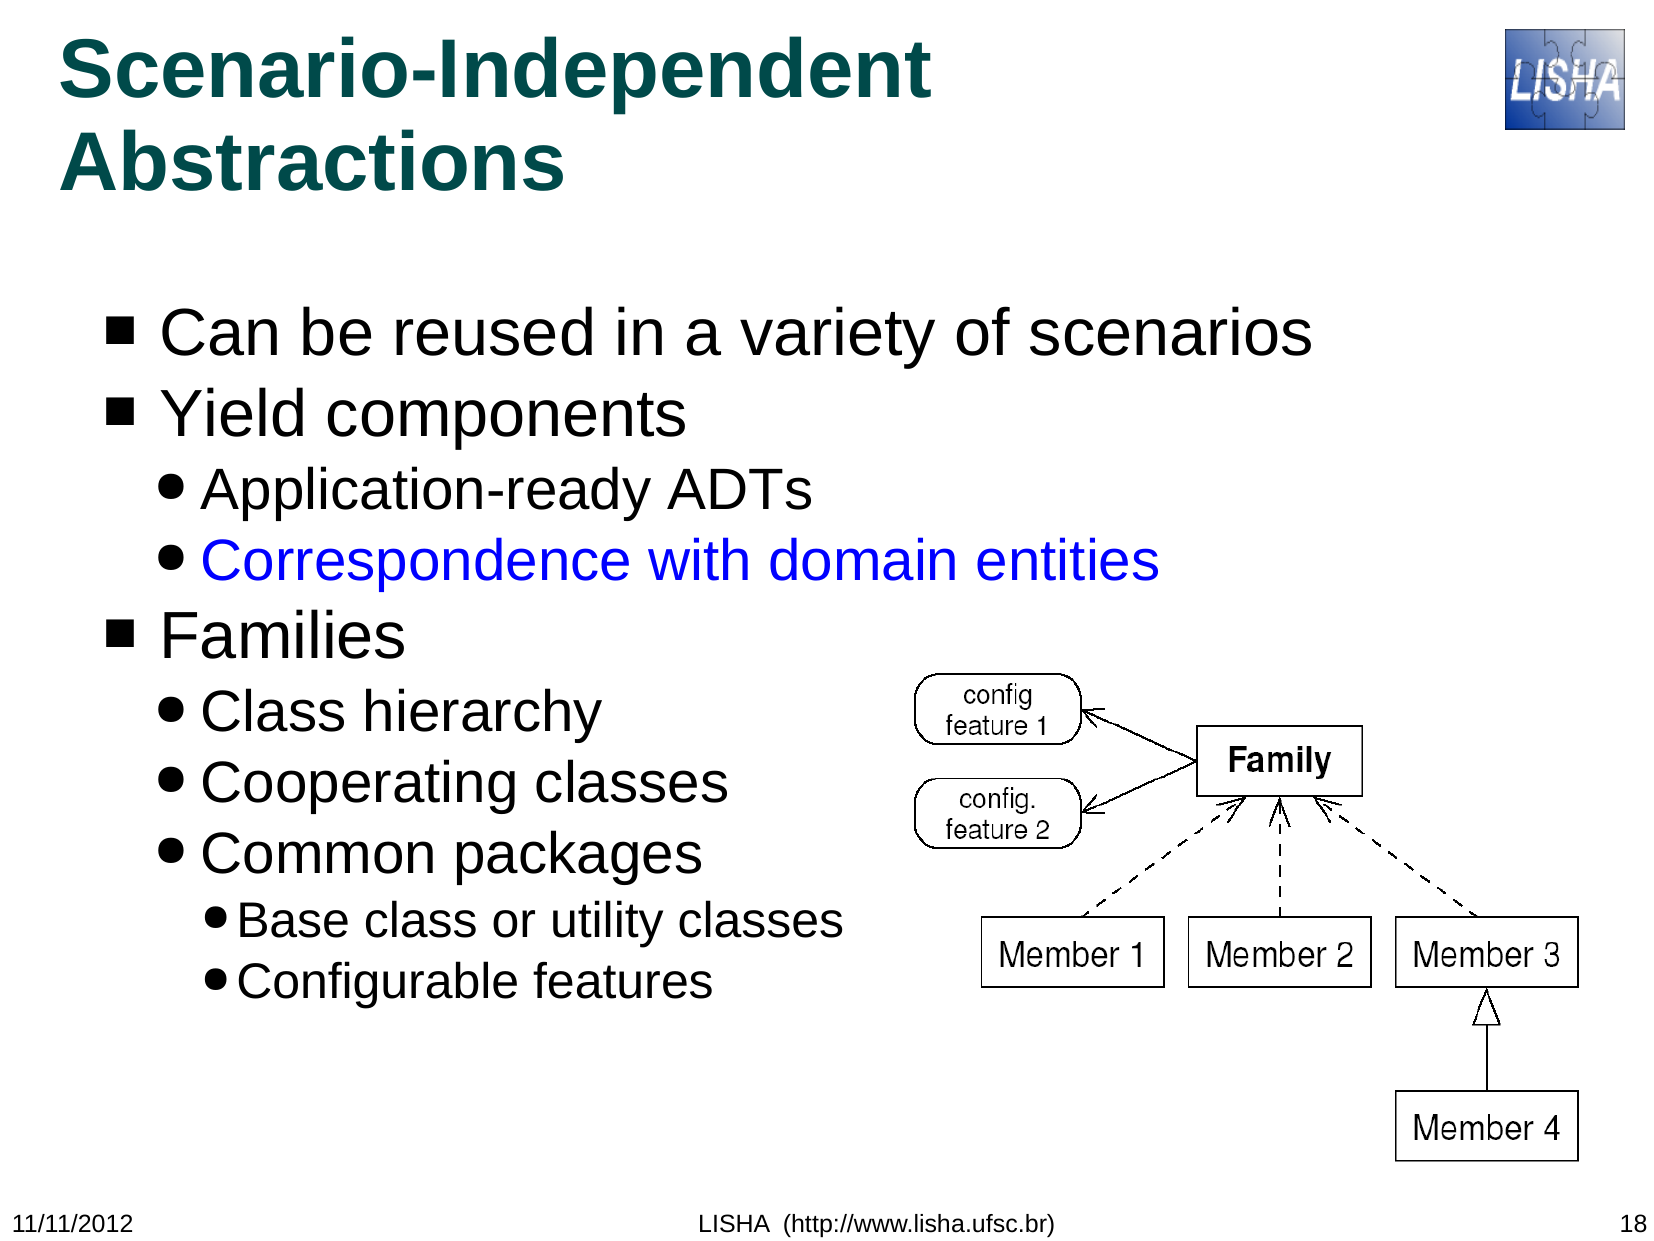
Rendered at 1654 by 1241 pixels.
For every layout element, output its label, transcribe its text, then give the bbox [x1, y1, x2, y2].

title Scenario-Independent Abstractions [58, 11, 1463, 219]
picture [912, 669, 1581, 1162]
list Can be reused in a variety of scenarios Yield components Application-ready ADTs Correspondence with domain entities Families Class hierarchy Cooperating classes Common packages Base class or utility classes Configurable features [59, 295, 1595, 1182]
picture [1505, 29, 1625, 130]
